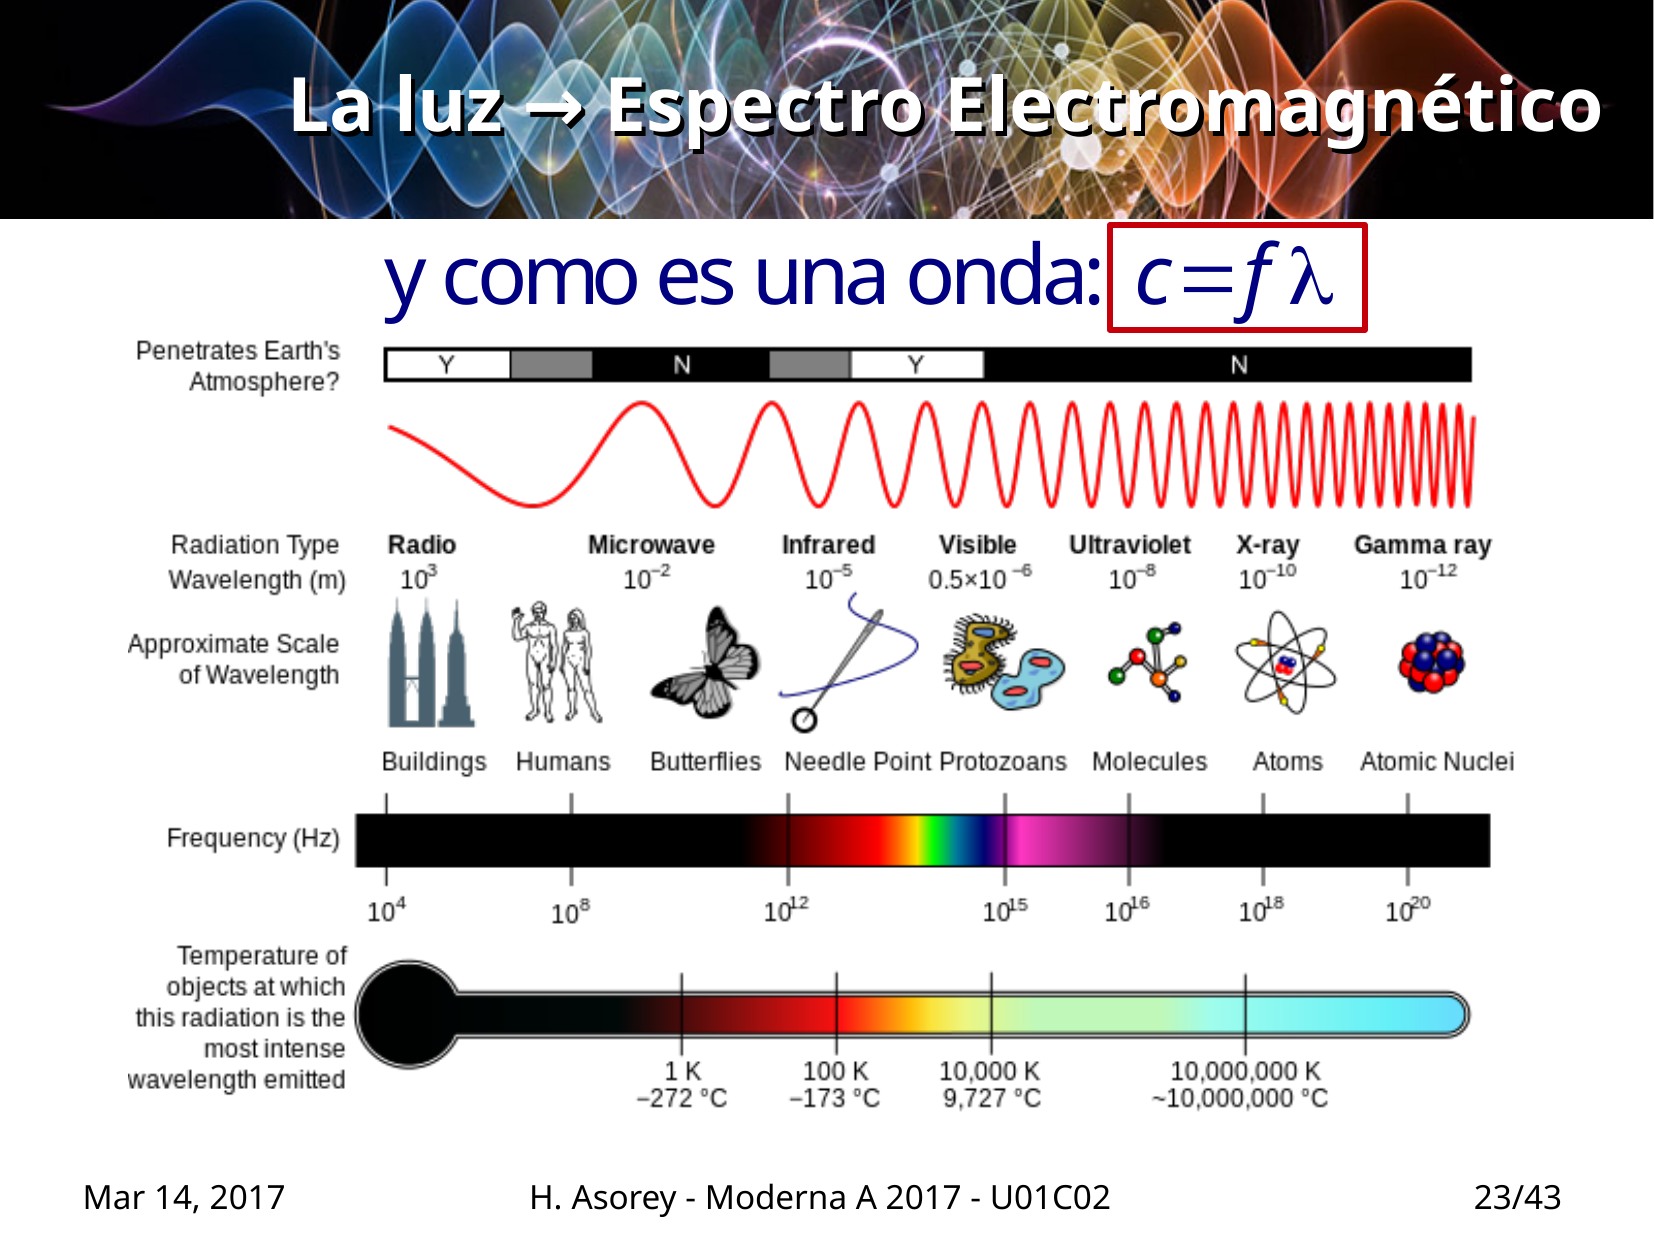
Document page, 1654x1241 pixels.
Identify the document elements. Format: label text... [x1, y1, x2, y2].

chart [1113, 228, 1345, 326]
title La luz → Espectro Electromagnético [45, 15, 1606, 191]
chart [375, 225, 1107, 326]
picture [128, 329, 1522, 1156]
picture [0, 0, 1654, 219]
